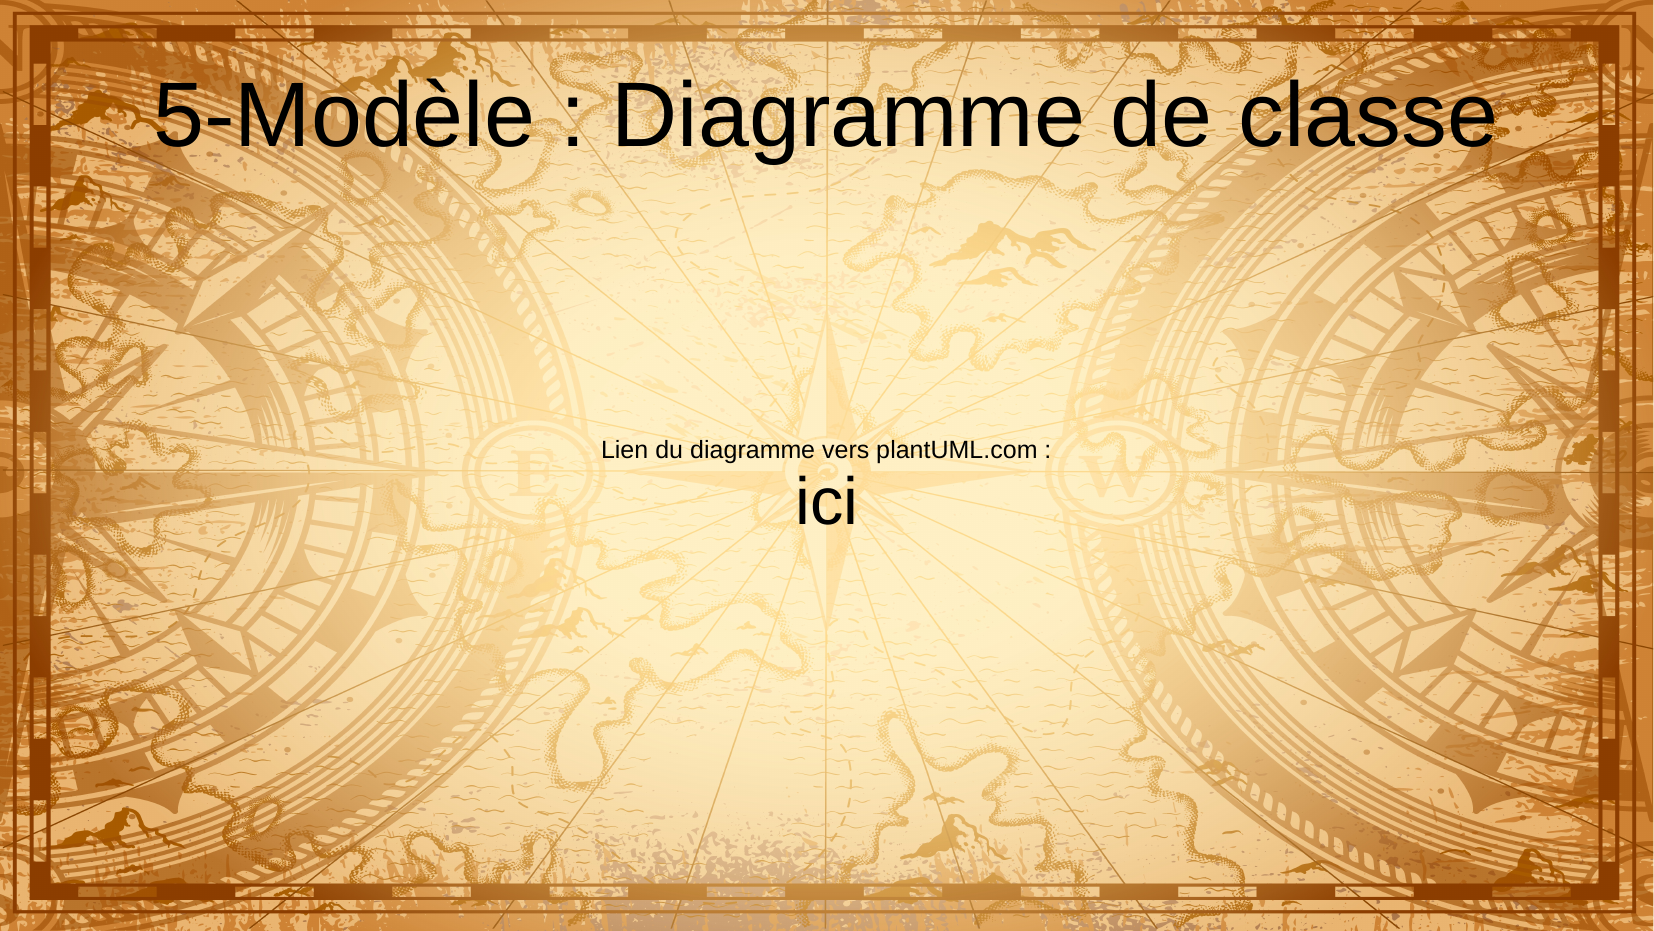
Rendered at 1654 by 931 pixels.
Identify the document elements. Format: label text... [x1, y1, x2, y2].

subtitle Lien du diagramme vers plantUML.com : ici [82, 217, 1571, 758]
title 5-Modèle : Diagramme de classe [82, 37, 1571, 193]
picture [0, 0, 1654, 931]
